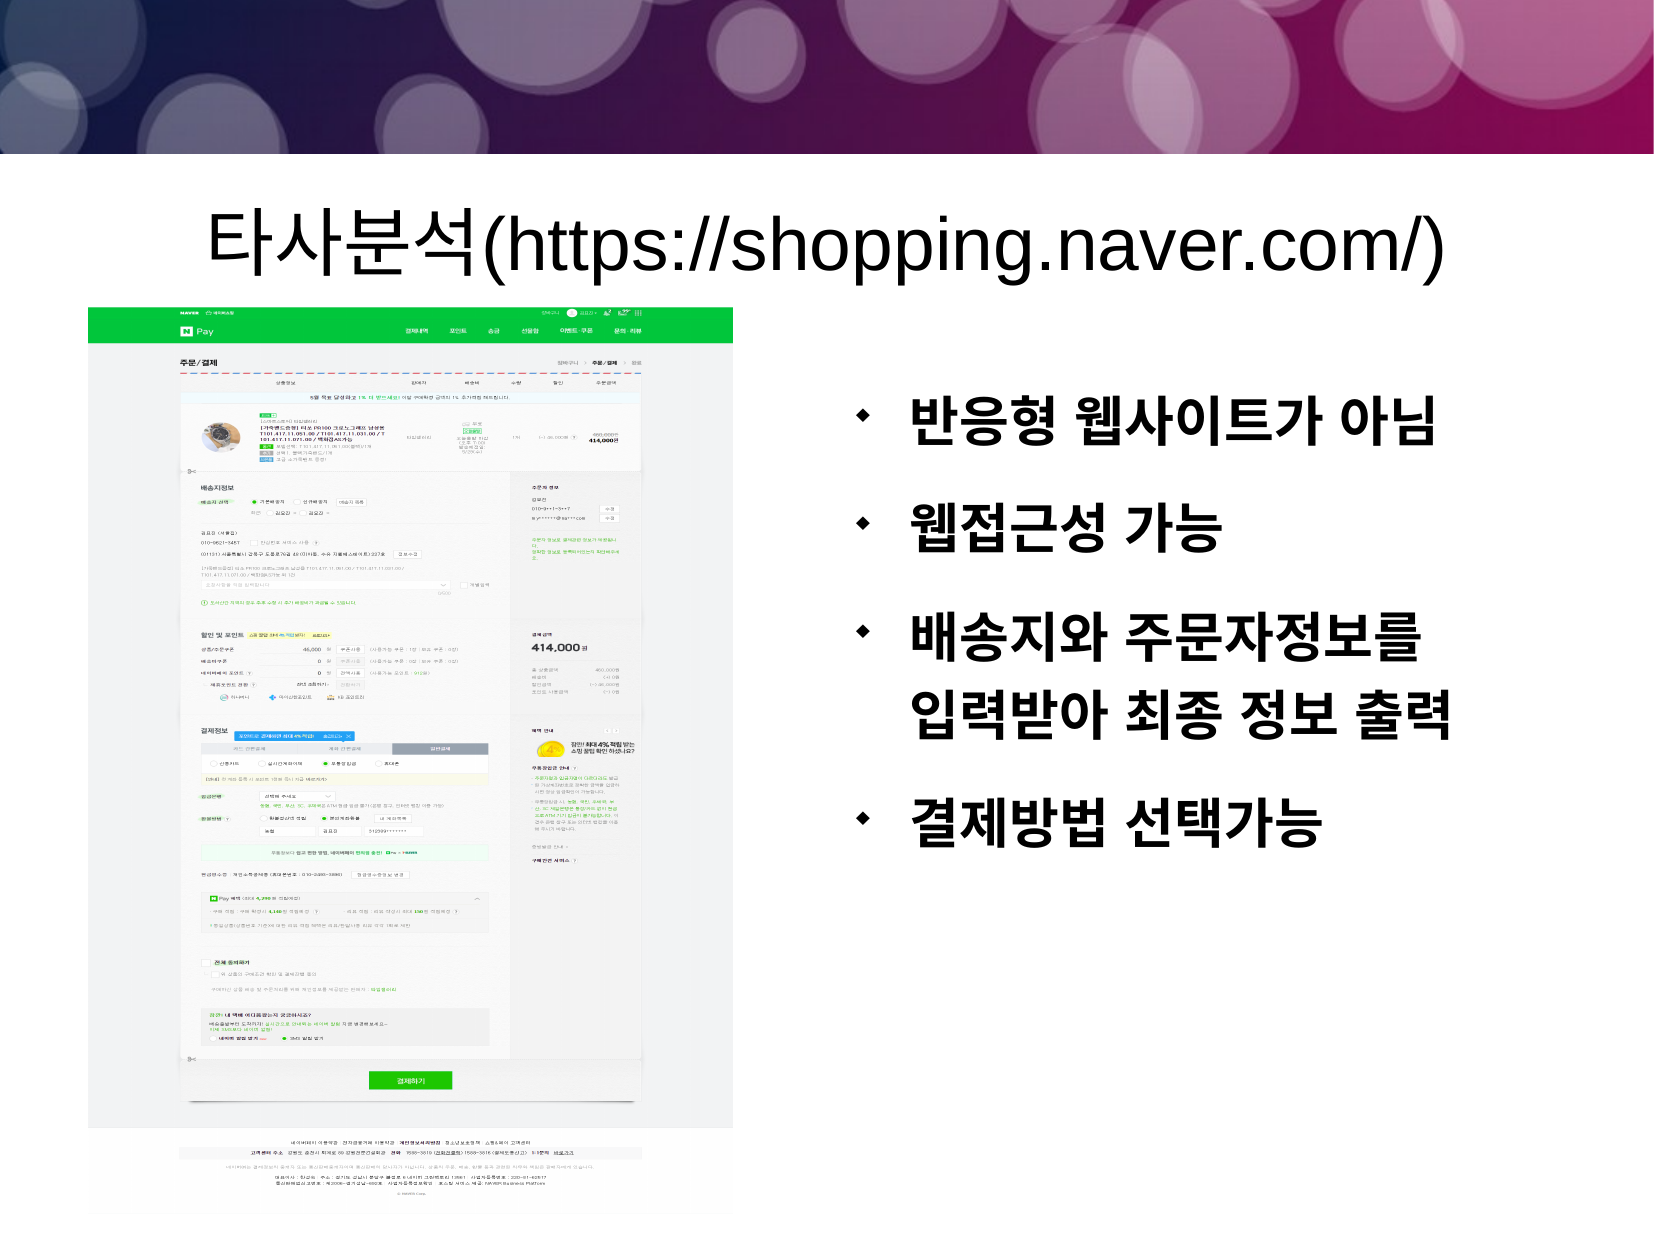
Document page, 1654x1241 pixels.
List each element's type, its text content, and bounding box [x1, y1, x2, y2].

title 타사분석(https://shopping.naver.com/) [82, 159, 1571, 331]
list 반응형 웹사이트가 아님 웹접근성 가능 배송지와 주문자정보를 입력받아 최종 정보 출력 결제방법 선택가능 [838, 377, 1565, 1099]
picture [0, 0, 1654, 154]
picture [88, 307, 733, 1214]
